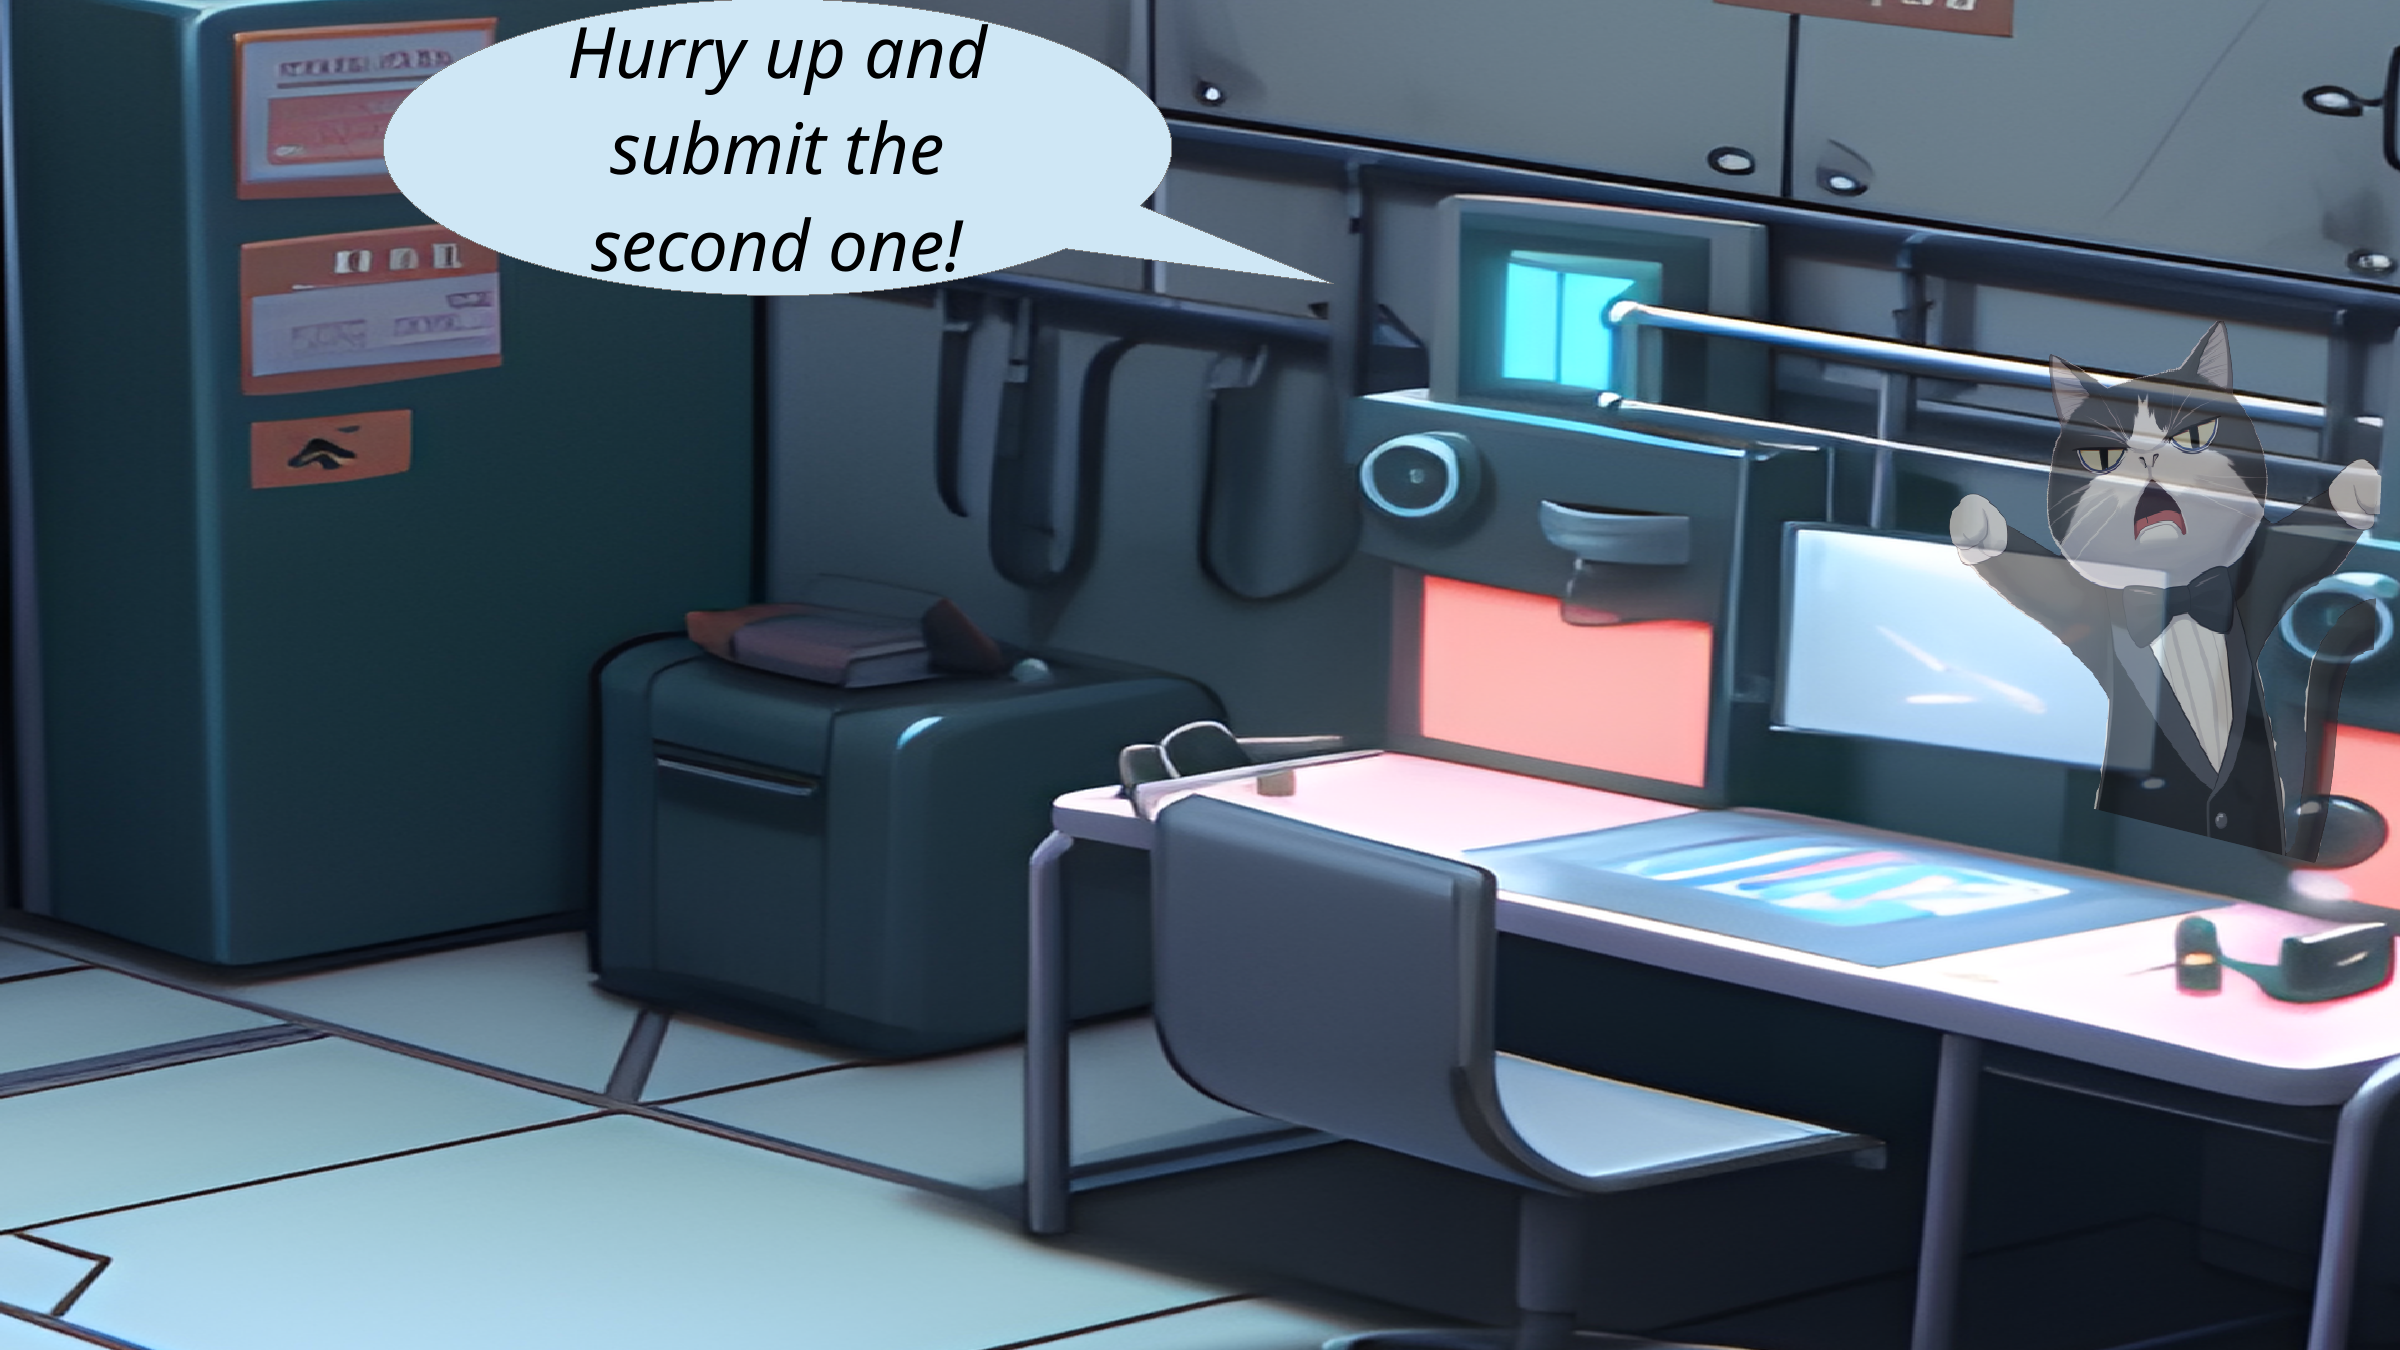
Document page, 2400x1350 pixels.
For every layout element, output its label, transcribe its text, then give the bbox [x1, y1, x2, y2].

picture [0, 0, 2400, 1350]
text_box Hurry up and submit the second one! [383, 0, 1334, 296]
text_box [1749, 84, 2393, 876]
